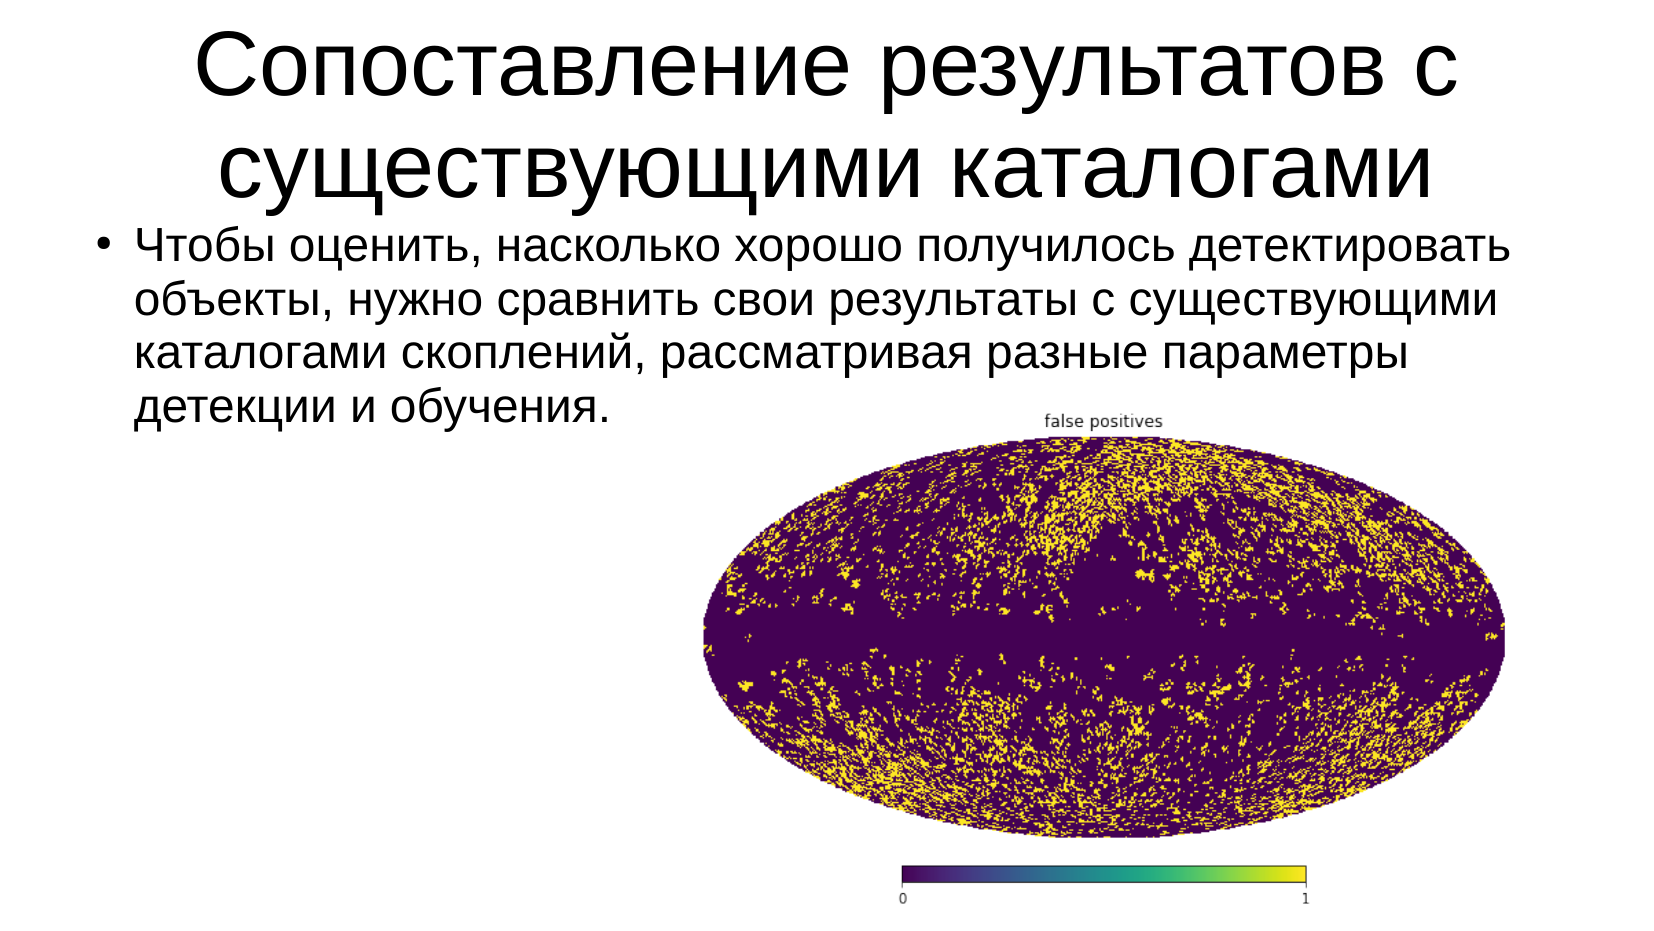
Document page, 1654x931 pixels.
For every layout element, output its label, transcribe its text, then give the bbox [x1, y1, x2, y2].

picture [690, 404, 1516, 915]
list Чтобы оценить, насколько хорошо получилось детектировать объекты, нужно сравнить свои результаты с существующими каталогами скоплений, рассматривая разные параметры детекции и обучения. [82, 217, 1571, 436]
title Сопоставление результатов с существующими каталогами [82, 12, 1571, 217]
